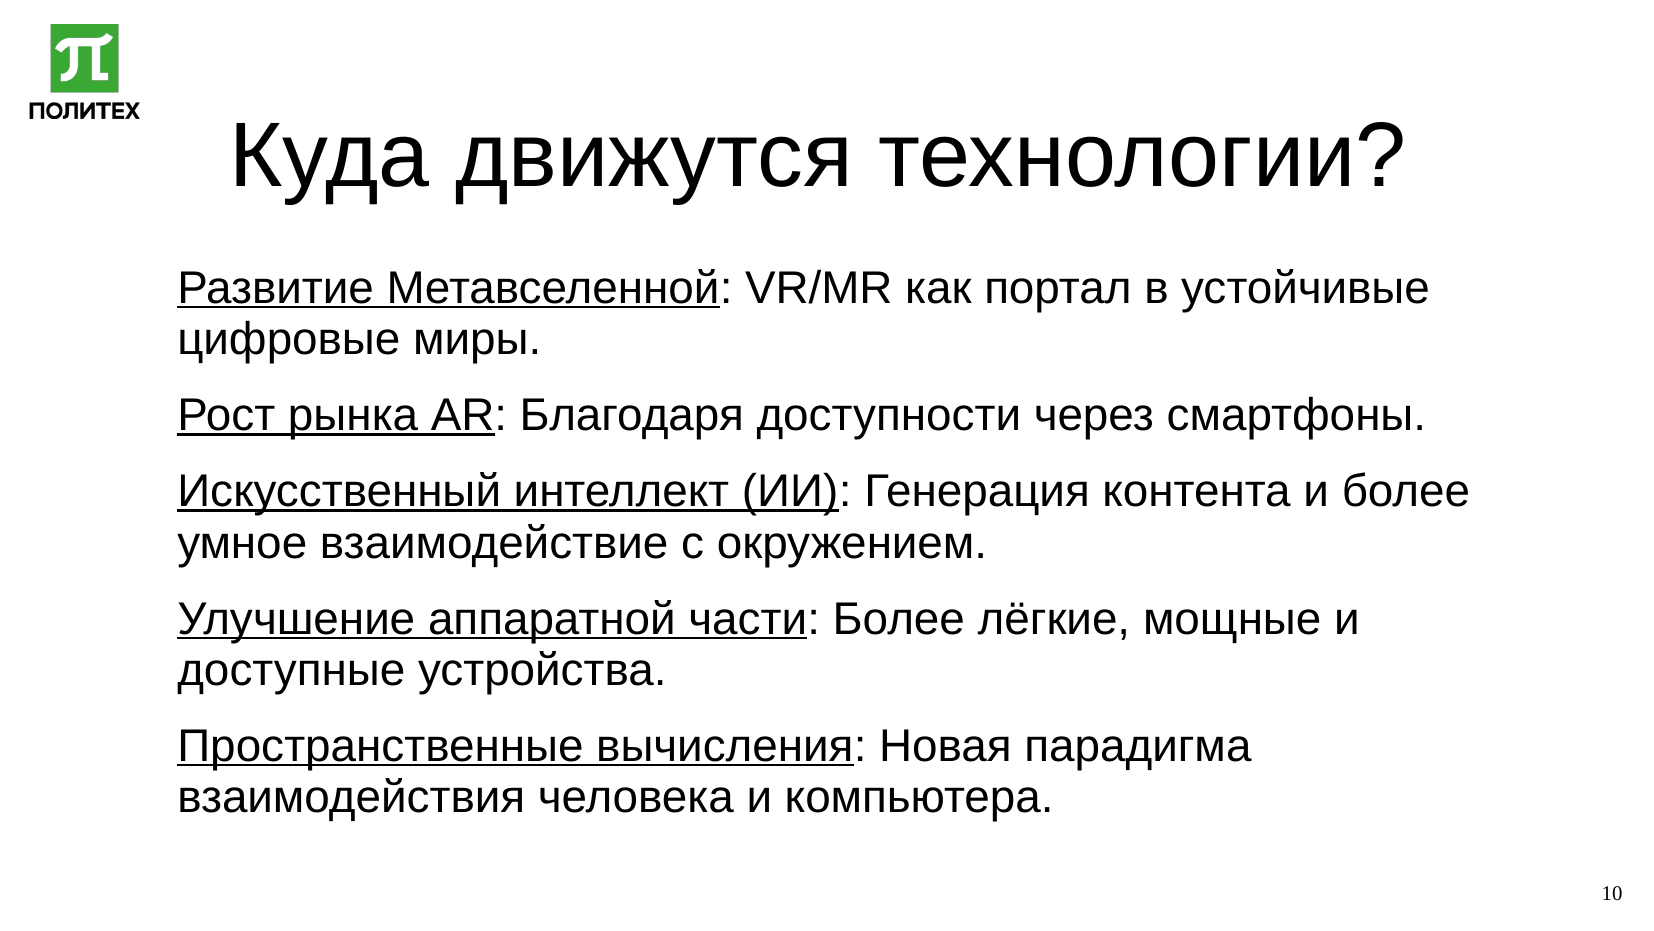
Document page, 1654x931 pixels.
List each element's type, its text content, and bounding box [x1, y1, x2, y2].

list Развитие Метавселенной: VR/MR как портал в устойчивые цифровые миры. Рост рынка AR: Благодаря доступности через смартфоны. Искусственный интеллект (ИИ): Генерация контента и более умное взаимодействие с окружением. Улучшение аппаратной части: Более лёгкие, мощные и доступные устройства. Пространственные вычисления: Новая парадигма взаимодействия человека и компьютера. [106, 261, 1595, 931]
title Куда движутся технологии? [74, 76, 1563, 232]
picture [29, 24, 140, 119]
title 10 [1570, 856, 1654, 931]
